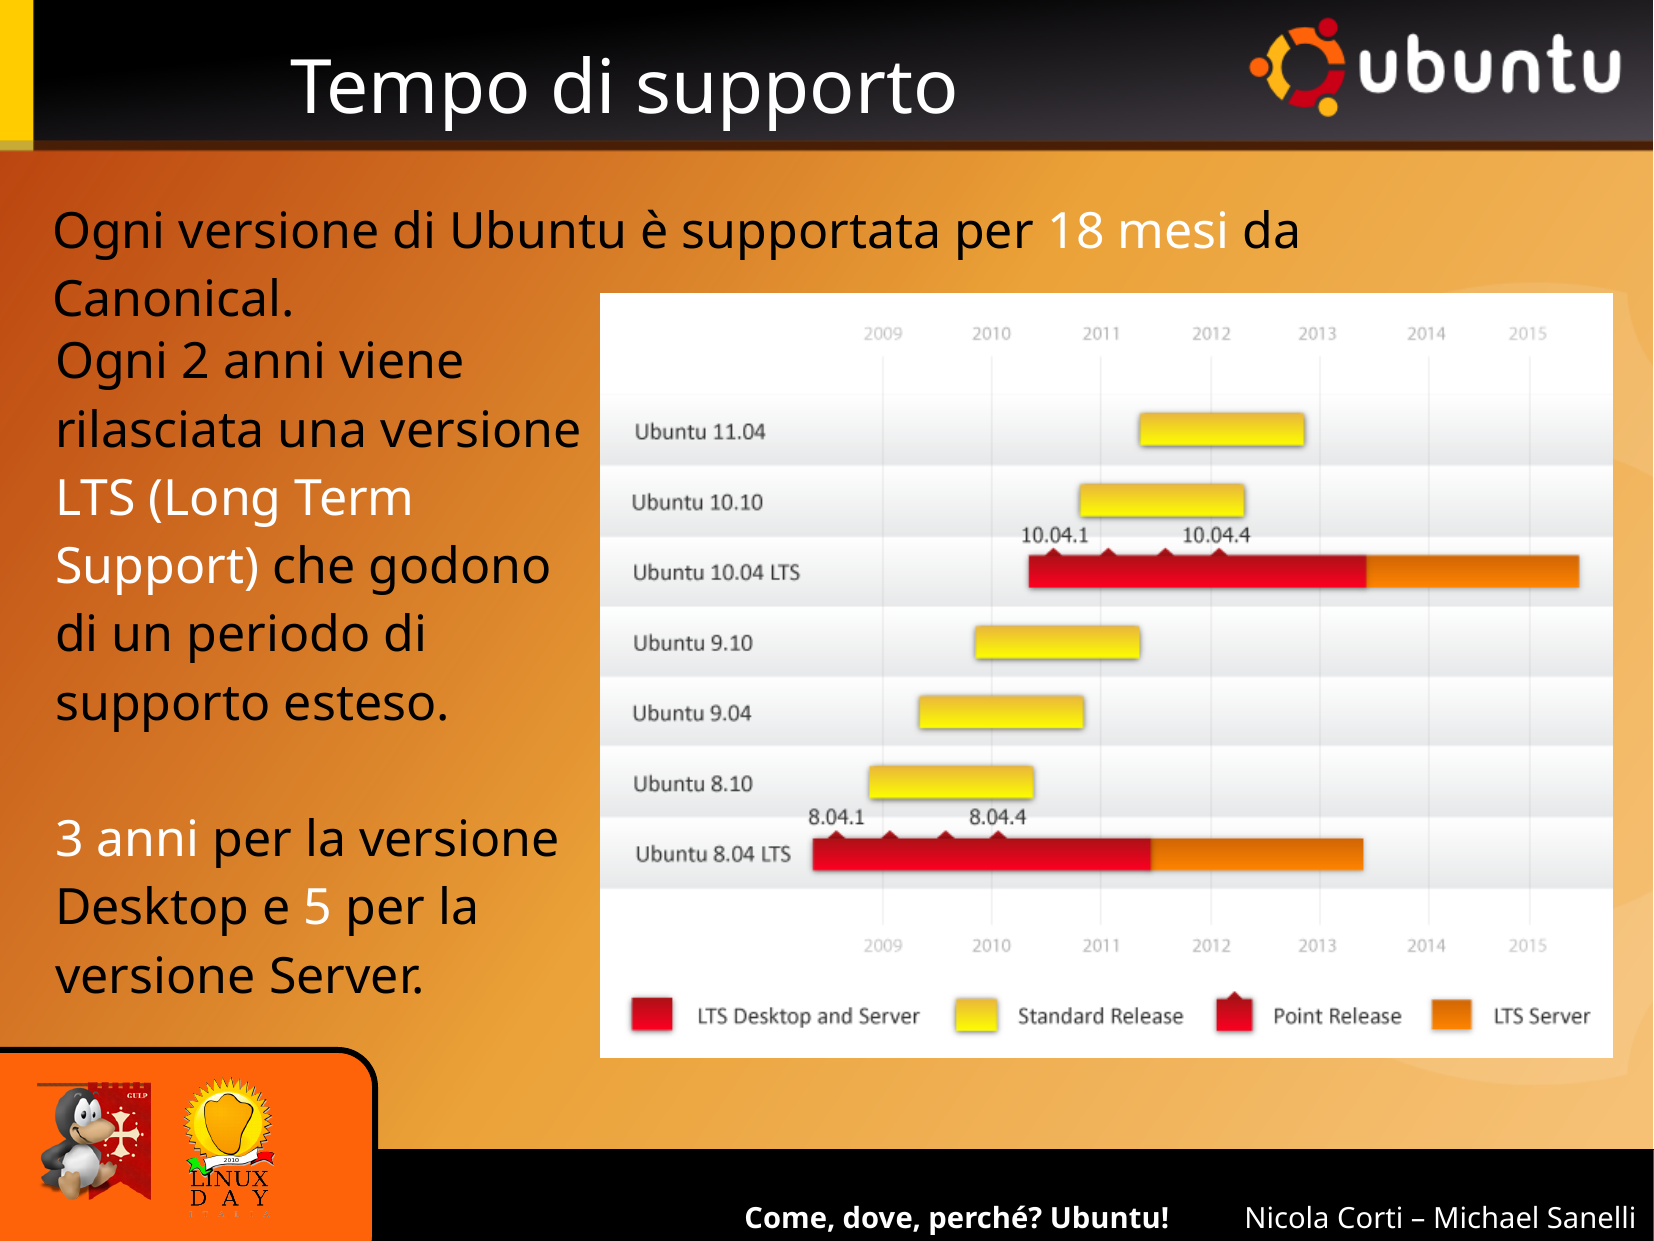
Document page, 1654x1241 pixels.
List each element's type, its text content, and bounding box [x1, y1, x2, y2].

picture [37, 1082, 151, 1200]
picture [0, 0, 1653, 1149]
text_box Ogni 2 anni viene rilasciata una versione LTS (Long Term Support) che godono di un periodo di supporto esteso. 3 anni per la versione Desktop e 5 per la versione Server. [40, 317, 603, 893]
picture [183, 1076, 275, 1217]
text_box Ogni versione di Ubuntu è supportata per 18 mesi da Canonical. [37, 187, 1538, 259]
title Tempo di supporto [49, 25, 1201, 143]
